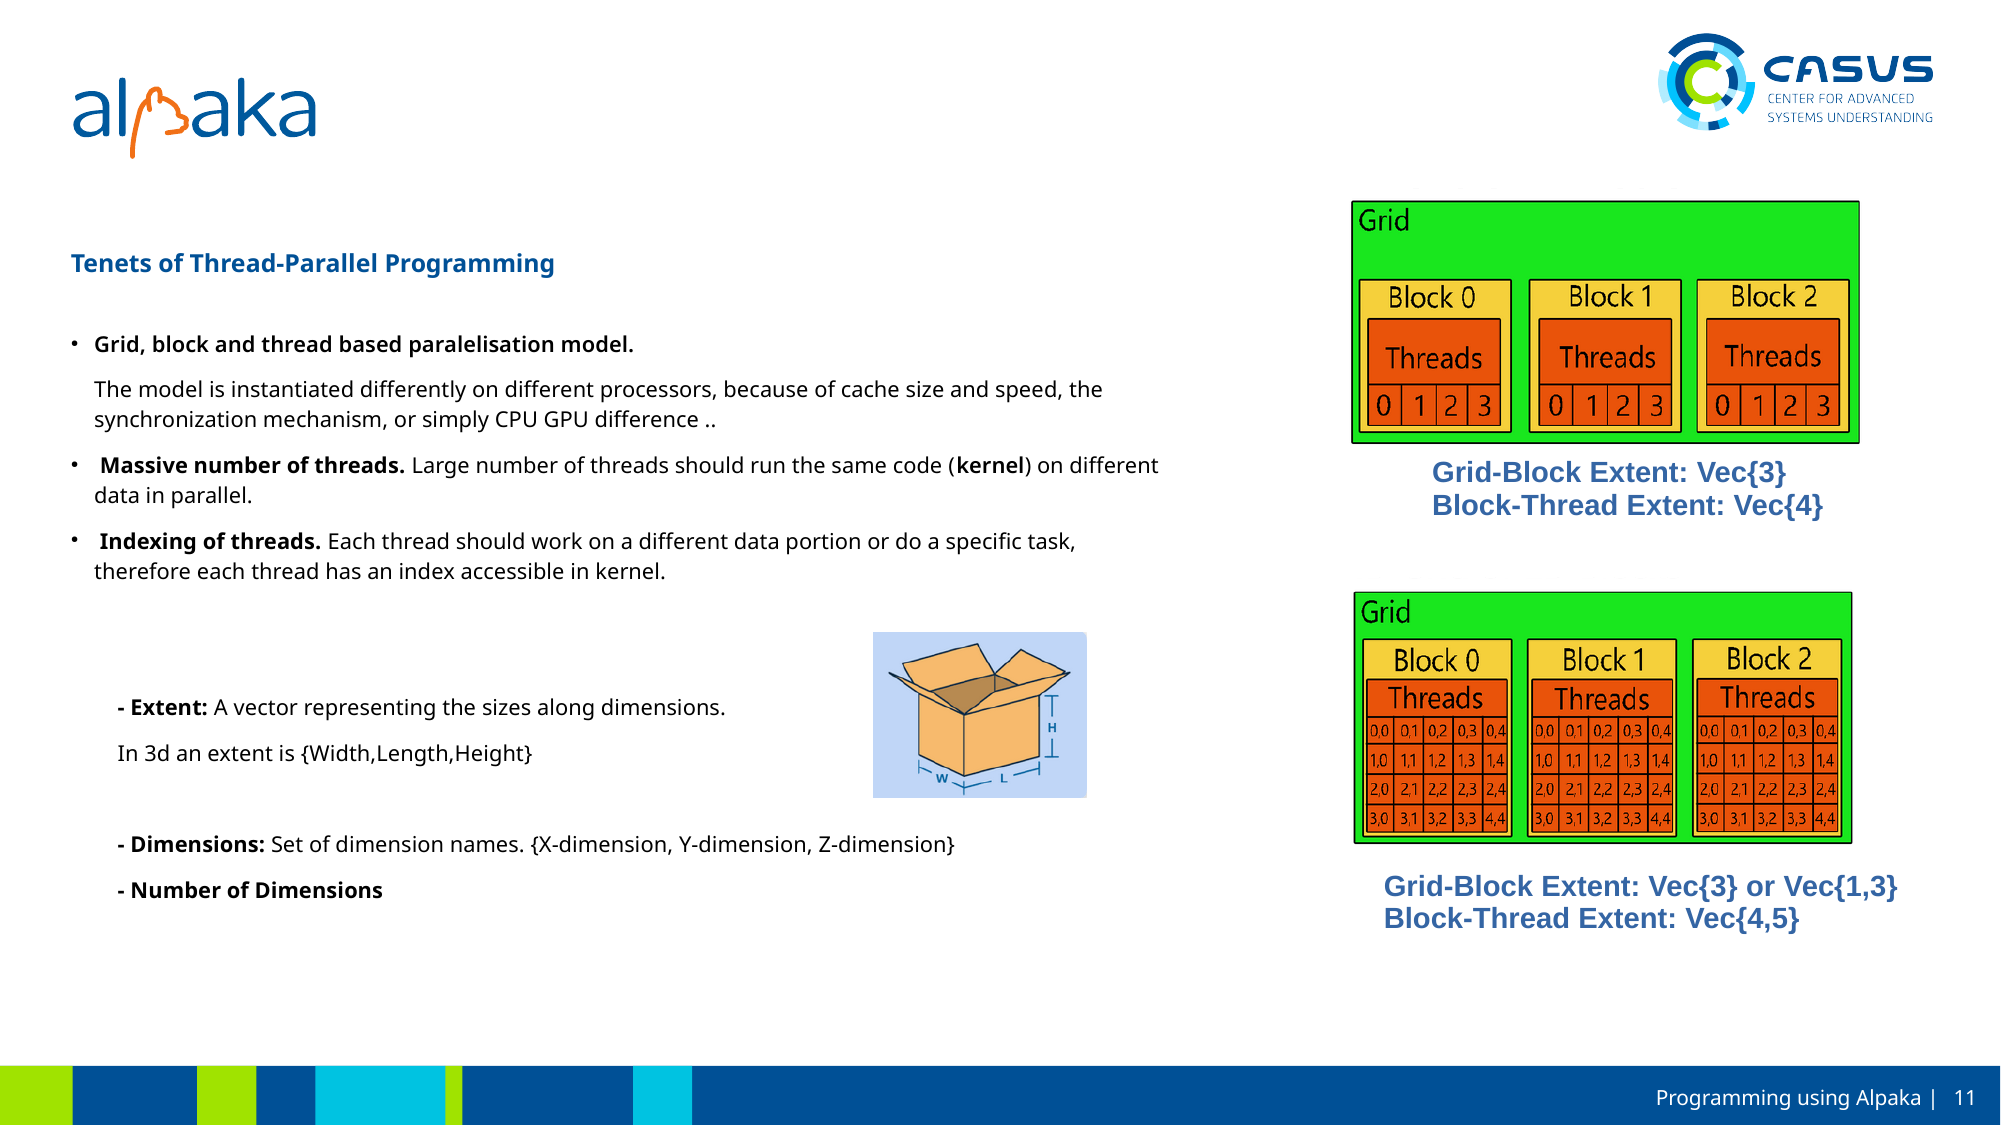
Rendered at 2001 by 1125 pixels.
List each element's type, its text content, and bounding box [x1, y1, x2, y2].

text_box Grid-Block Extent: Vec{3} or Vec{1,3} Block-Thread Extent: Vec{4,5} [1369, 862, 1914, 943]
picture [1329, 188, 1896, 463]
picture [1334, 577, 1890, 863]
picture [1658, 33, 1933, 131]
list Tenets of Thread-Parallel Programming Grid, block and thread based paralelisation model. The model is instantiated differently on different processors, because of cache size and speed, the synchronization mechanism, or simply CPU GPU difference .. Massive number of threads. Large number of threads should run the same code (kernel) on different data in parallel. Indexing of threads. Each thread should work on a different data portion or do a specific task, therefore each thread has an index accessible in kernel. - Extent: A vector representing the sizes along dimensions. In 3d an extent is {Width,Length,Height} - Dimensions: Set of dimension names. {X-dimension, Y-dimension, Z-dimension} - Number of Dimensions [70, 245, 1170, 910]
picture [873, 632, 1087, 798]
text_box Grid-Block Extent: Vec{3} Block-Thread Extent: Vec{4} [1417, 448, 1847, 530]
picture [72, 76, 317, 160]
